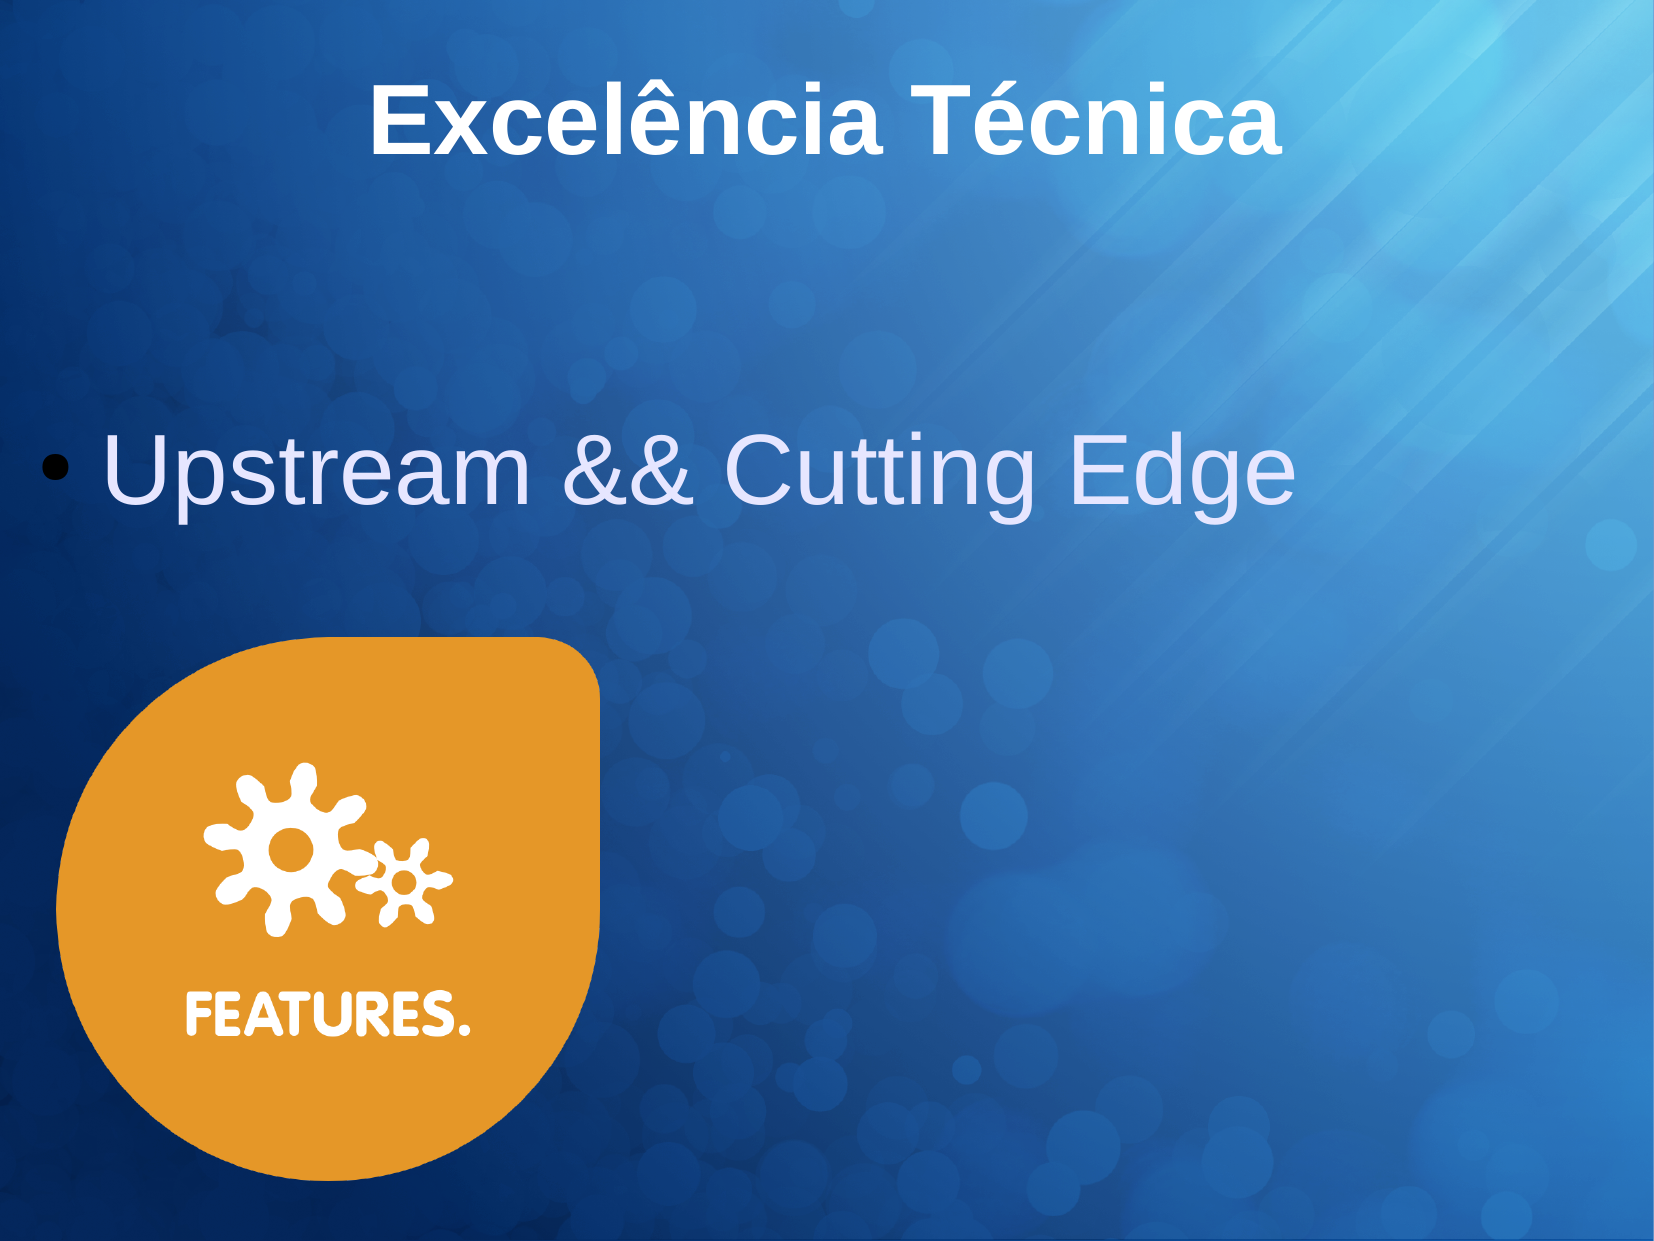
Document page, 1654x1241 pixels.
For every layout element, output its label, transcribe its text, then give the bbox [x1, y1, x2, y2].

text_box Upstream && Cutting Edge [37, 413, 1613, 526]
text_box Excelência Técnica [37, 56, 1613, 183]
picture [0, 0, 1654, 1241]
